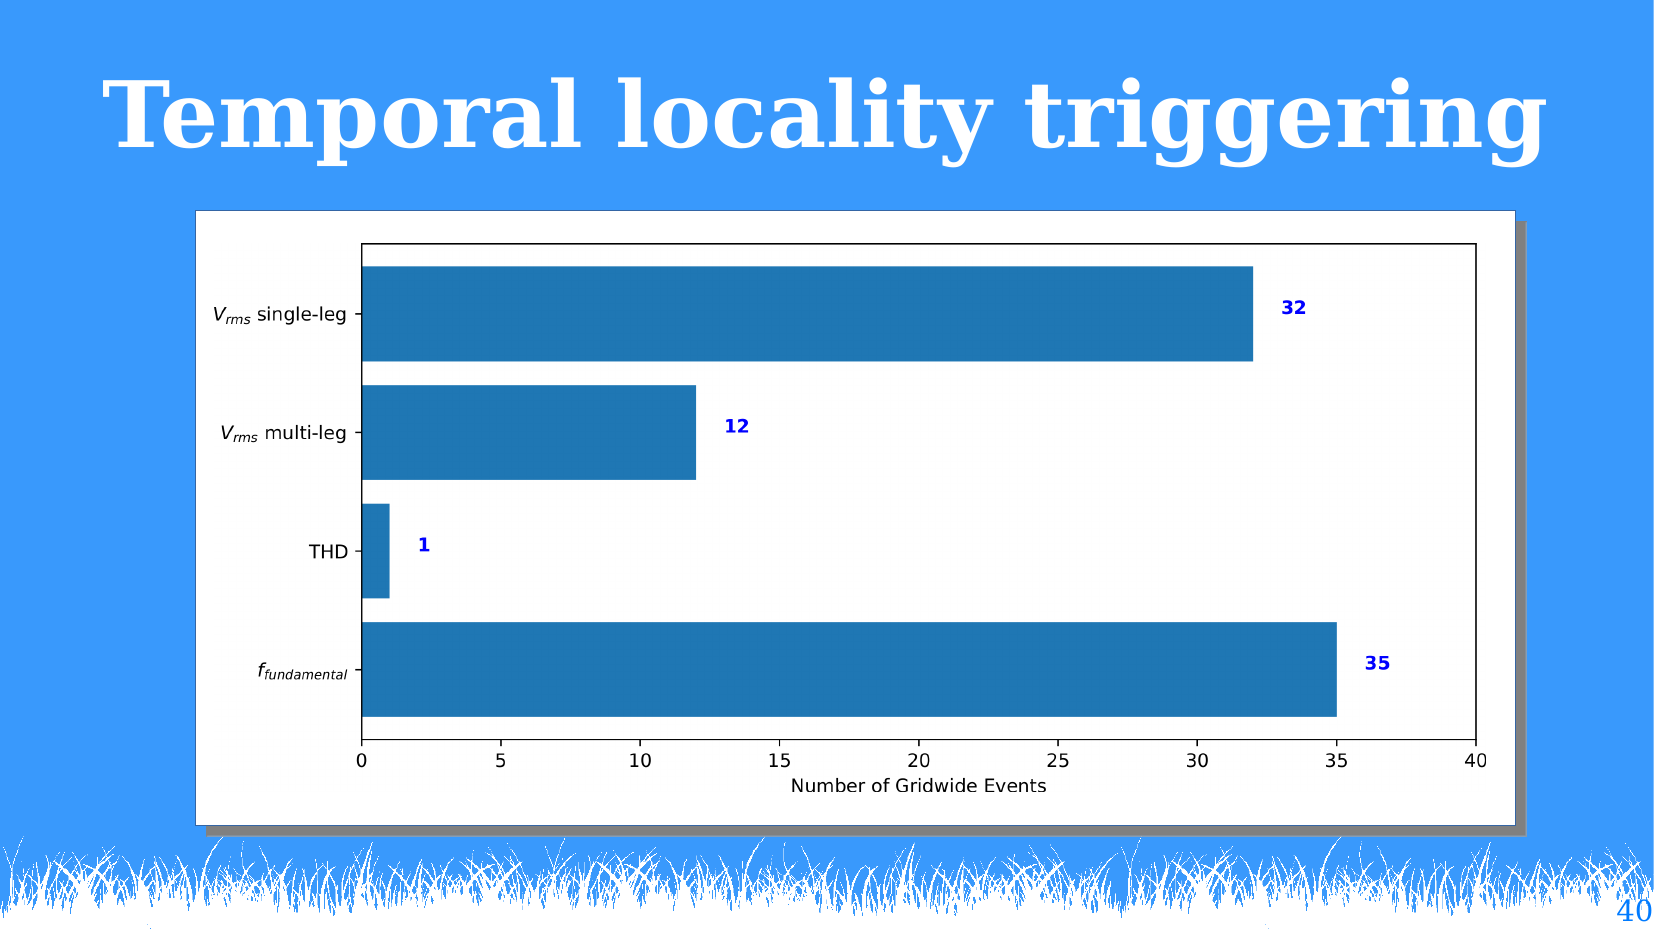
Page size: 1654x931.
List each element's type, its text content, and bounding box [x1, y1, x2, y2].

text_box [195, 210, 1516, 826]
title Temporal locality triggering [82, 37, 1571, 193]
picture [0, 0, 1654, 931]
